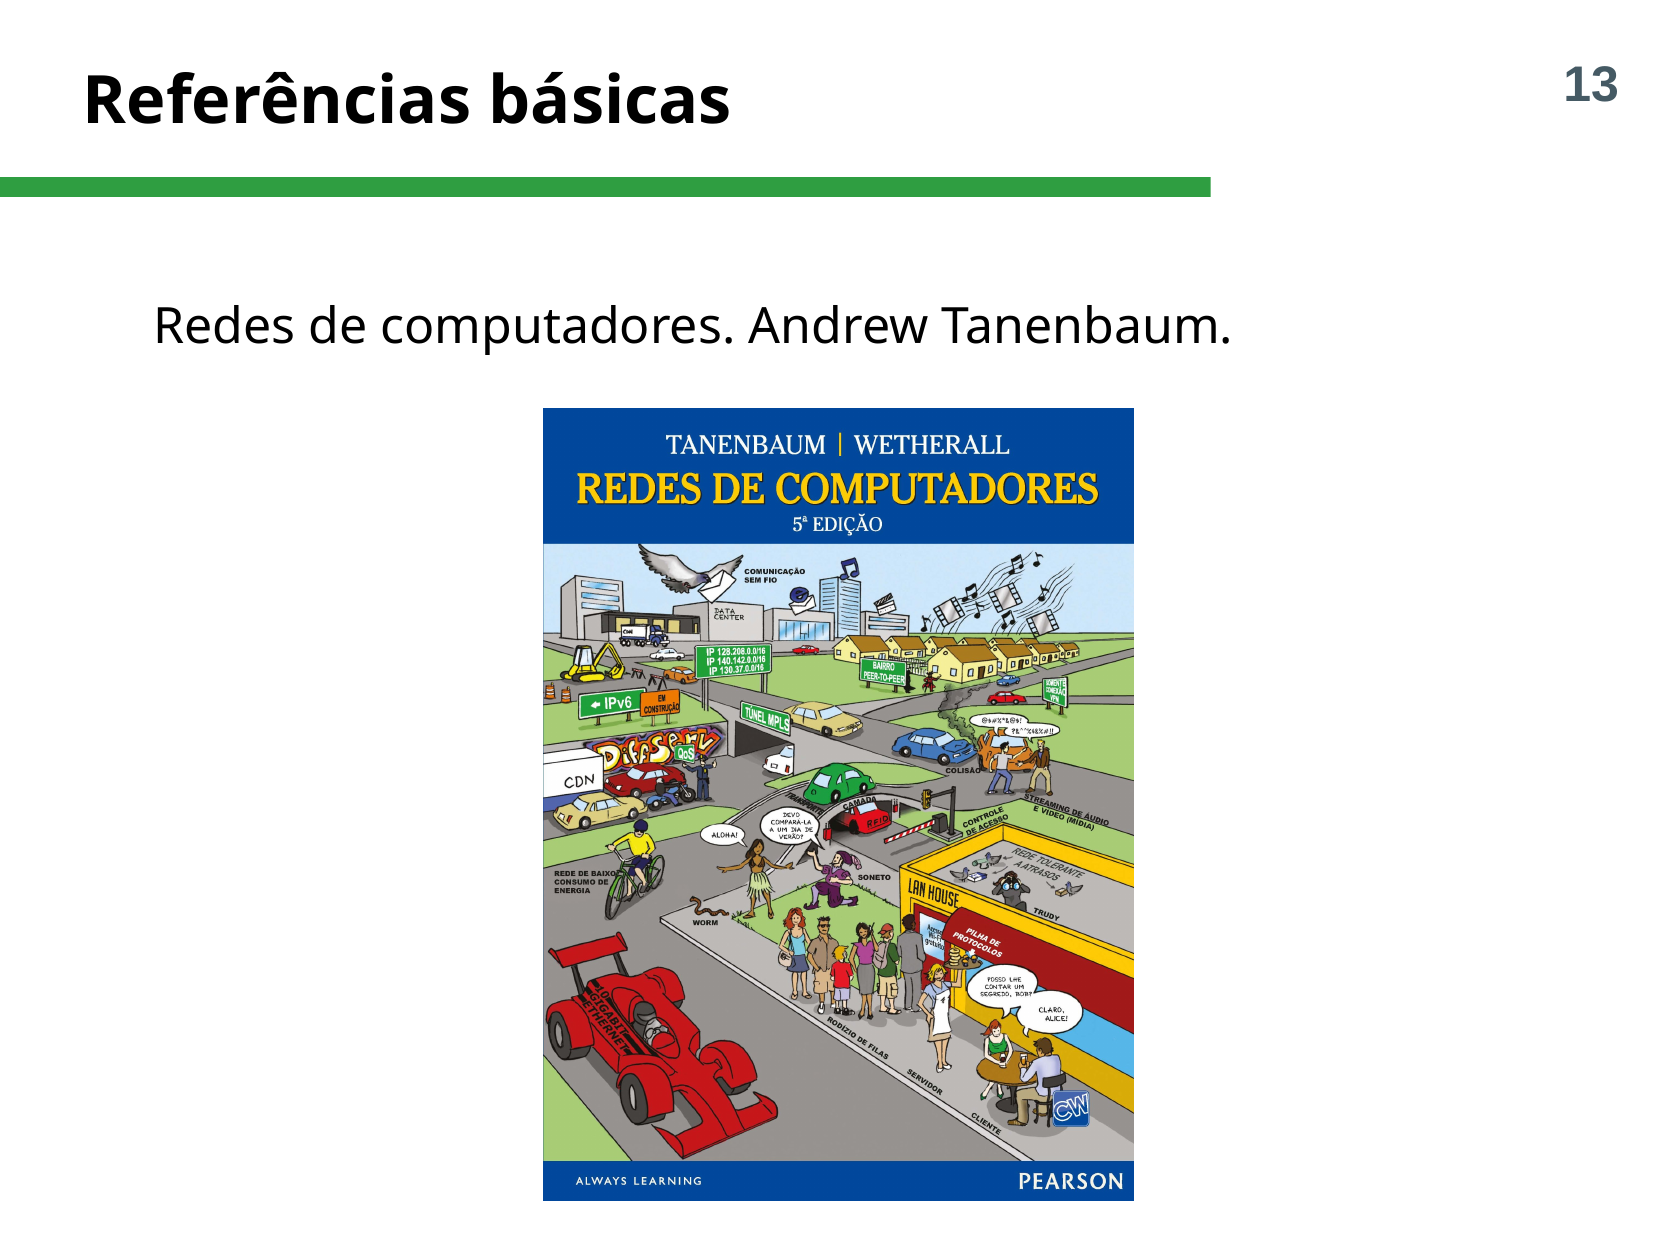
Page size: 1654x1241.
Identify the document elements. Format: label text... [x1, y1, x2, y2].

title Referências básicas [82, 0, 1152, 202]
list Redes de computadores. Andrew Tanenbaum. [82, 290, 1571, 1216]
picture [543, 408, 1134, 1201]
